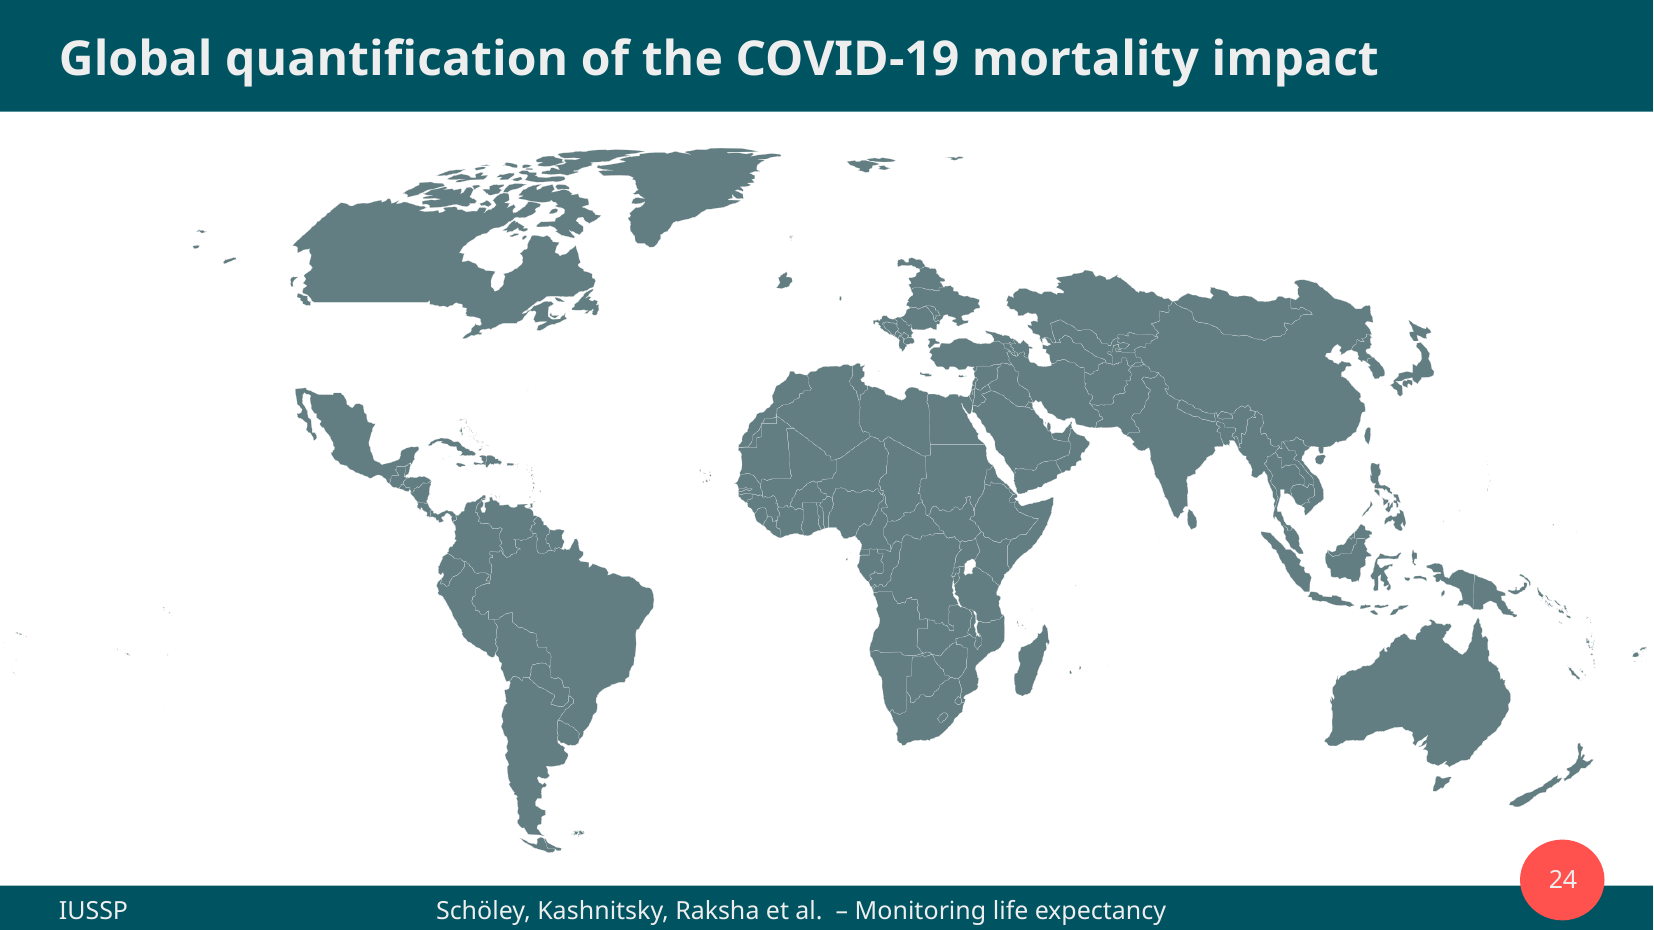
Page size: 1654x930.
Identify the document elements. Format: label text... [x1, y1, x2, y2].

picture [3, 147, 1651, 853]
title Global quantification of the COVID-19 mortality impact [58, 0, 1594, 117]
